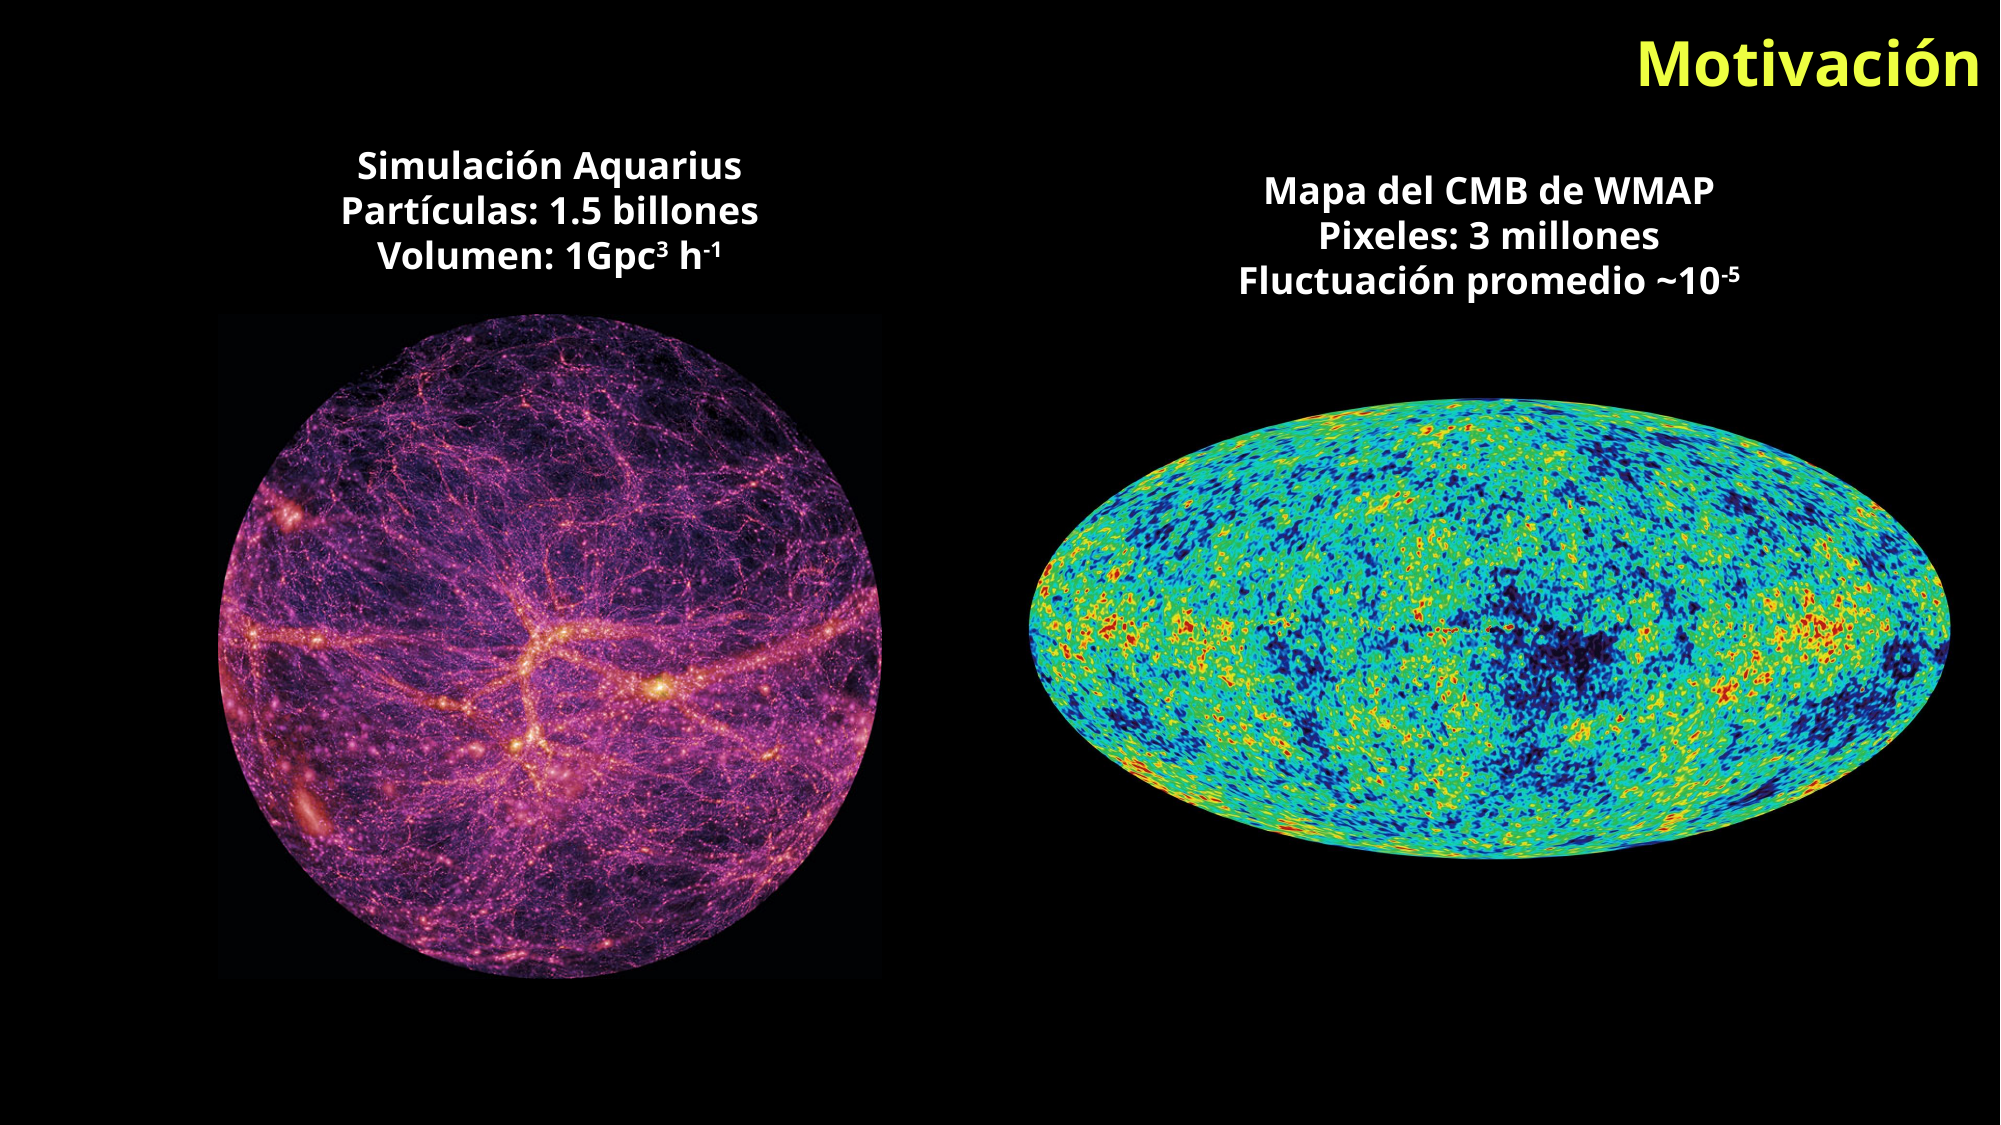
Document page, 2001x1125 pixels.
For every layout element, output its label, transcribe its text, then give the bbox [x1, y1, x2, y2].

picture [218, 314, 882, 979]
text_box Simulación Aquarius Partículas: 1.5 billones Volumen: 1Gpc3 h-1 [114, 126, 985, 239]
picture [995, 342, 1984, 915]
text_box Mapa del CMB de WMAP Pixeles: 3 millones Fluctuación promedio ~10-5 [1054, 151, 1925, 264]
title Motivación [753, 0, 1984, 123]
